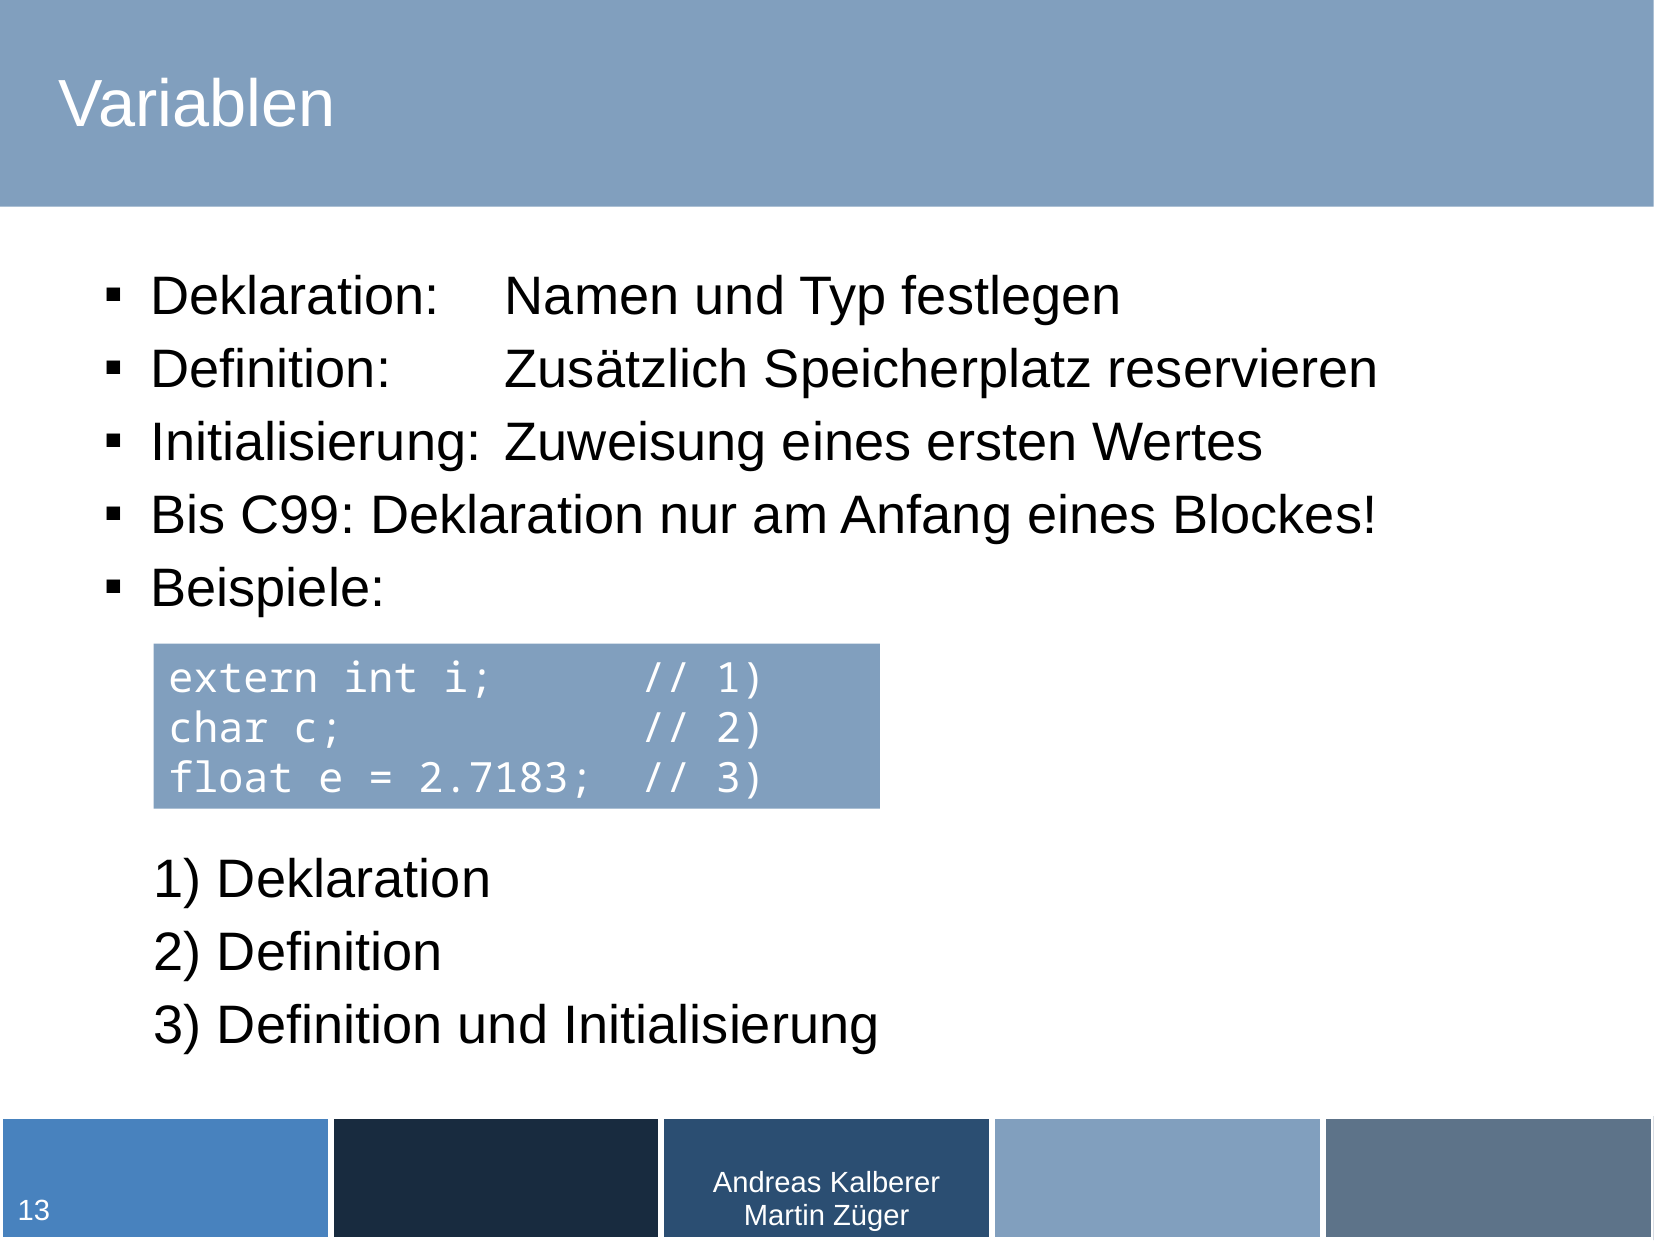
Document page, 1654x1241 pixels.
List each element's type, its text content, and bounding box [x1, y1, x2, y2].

text_box extern int i; // 1) char c; // 2) float e = 2.7183; // 3) [153, 643, 880, 809]
title Variablen [59, 29, 1595, 178]
list Deklaration: Namen und Typ festlegen Definition: Zusätzlich Speicherplatz reservieren Initialisierung: Zuweisung eines ersten Wertes Bis C99: Deklaration nur am Anfang eines Blockes! Beispiele: 1) Deklaration 2) Definition 3) Definition und Initialisierung [106, 265, 1595, 1058]
